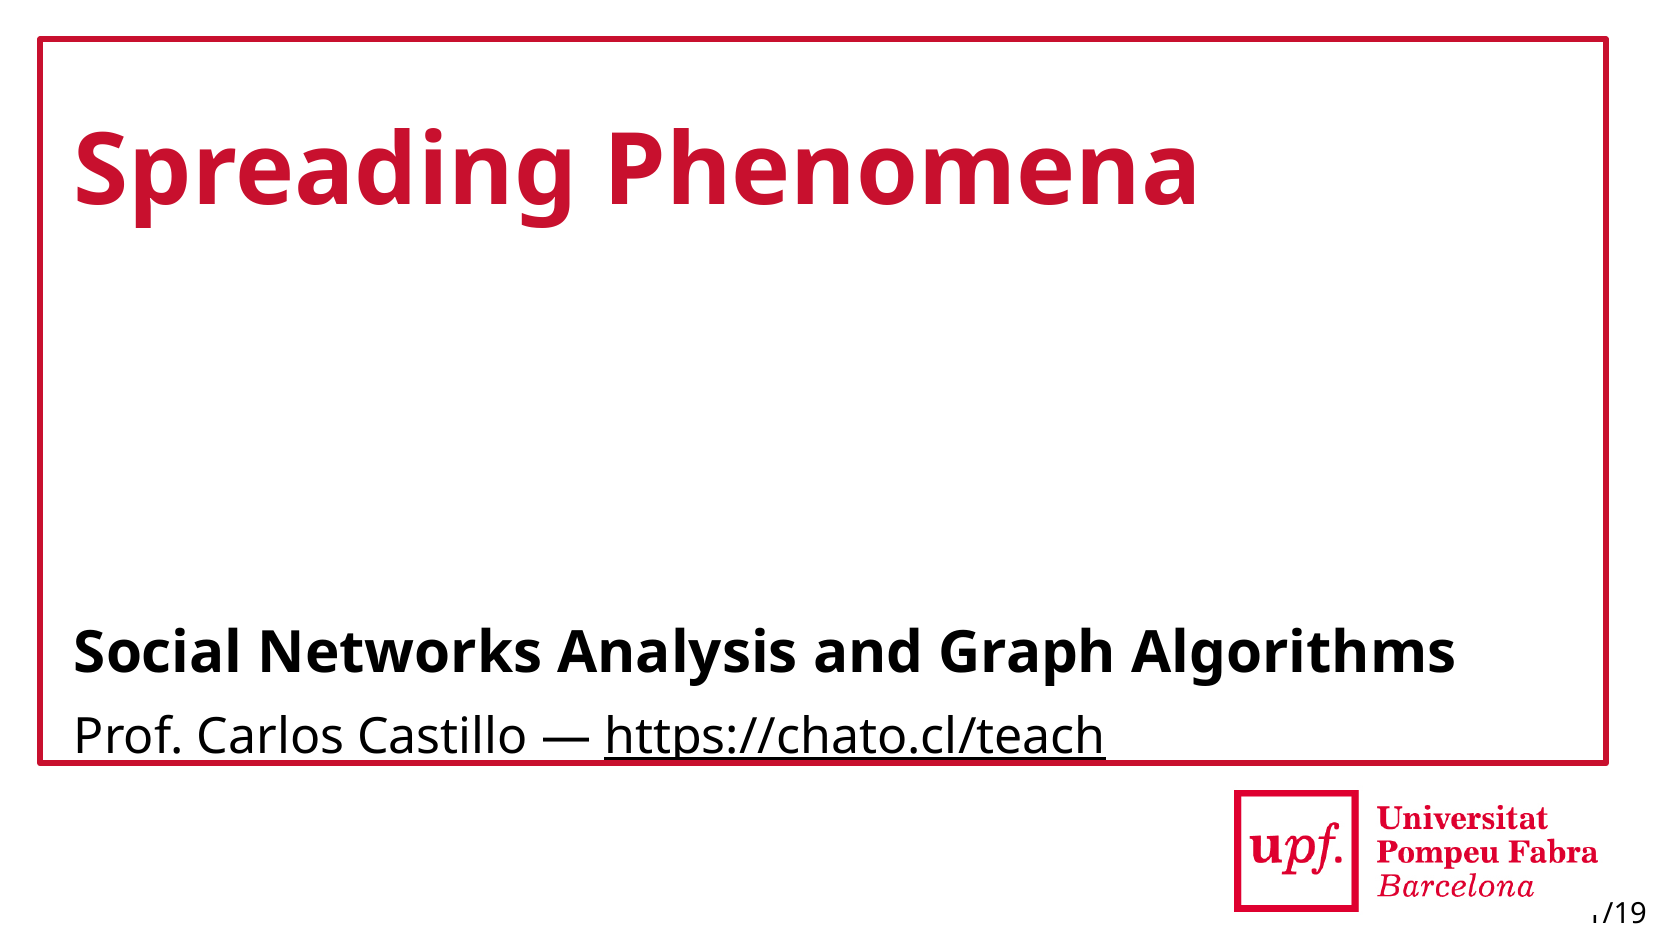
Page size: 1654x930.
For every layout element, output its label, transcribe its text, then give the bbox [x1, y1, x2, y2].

text_box Spreading Phenomena Social Networks Analysis and Graph Algorithms Prof. Carlos Castillo — https://chato.cl/teach [73, 77, 1562, 730]
picture [1229, 784, 1603, 915]
chart [770, 589, 889, 649]
